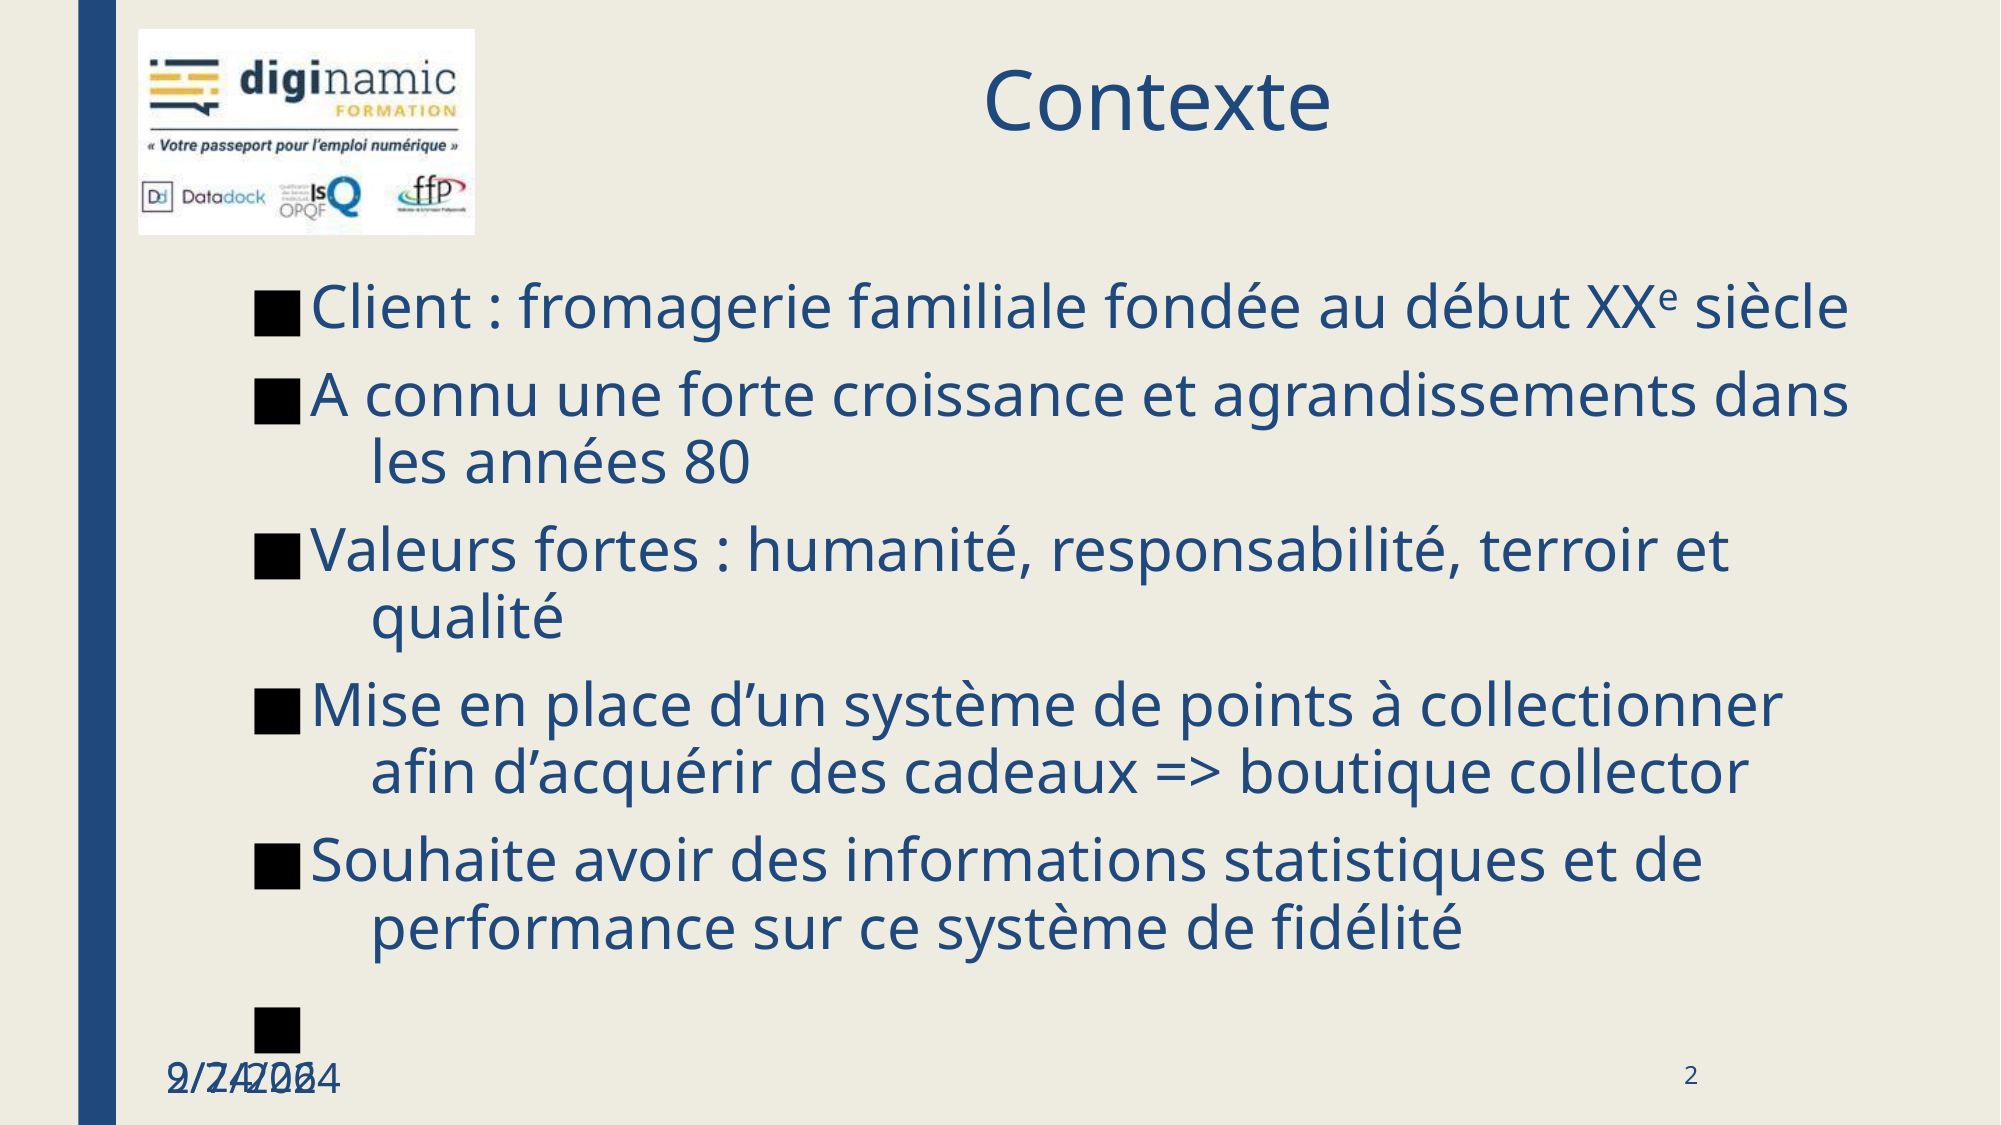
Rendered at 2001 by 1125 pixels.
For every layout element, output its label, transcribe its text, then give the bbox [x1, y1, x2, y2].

text_box [1669, 1043, 1931, 1110]
text_box Client : fromagerie familiale fondée au début XXe siècle A connu une forte croissance et agrandissements dans les années 80 Valeurs fortes : humanité, responsabilité, terroir et qualité Mise en place d’un système de points à collectionner afin d’acquérir des cadeaux => boutique collector Souhaite avoir des informations statistiques et de performance sur ce système de fidélité [234, 267, 1877, 1034]
text_box 2/7/2024 [151, 1043, 389, 1110]
title Contexte [516, 51, 1801, 163]
